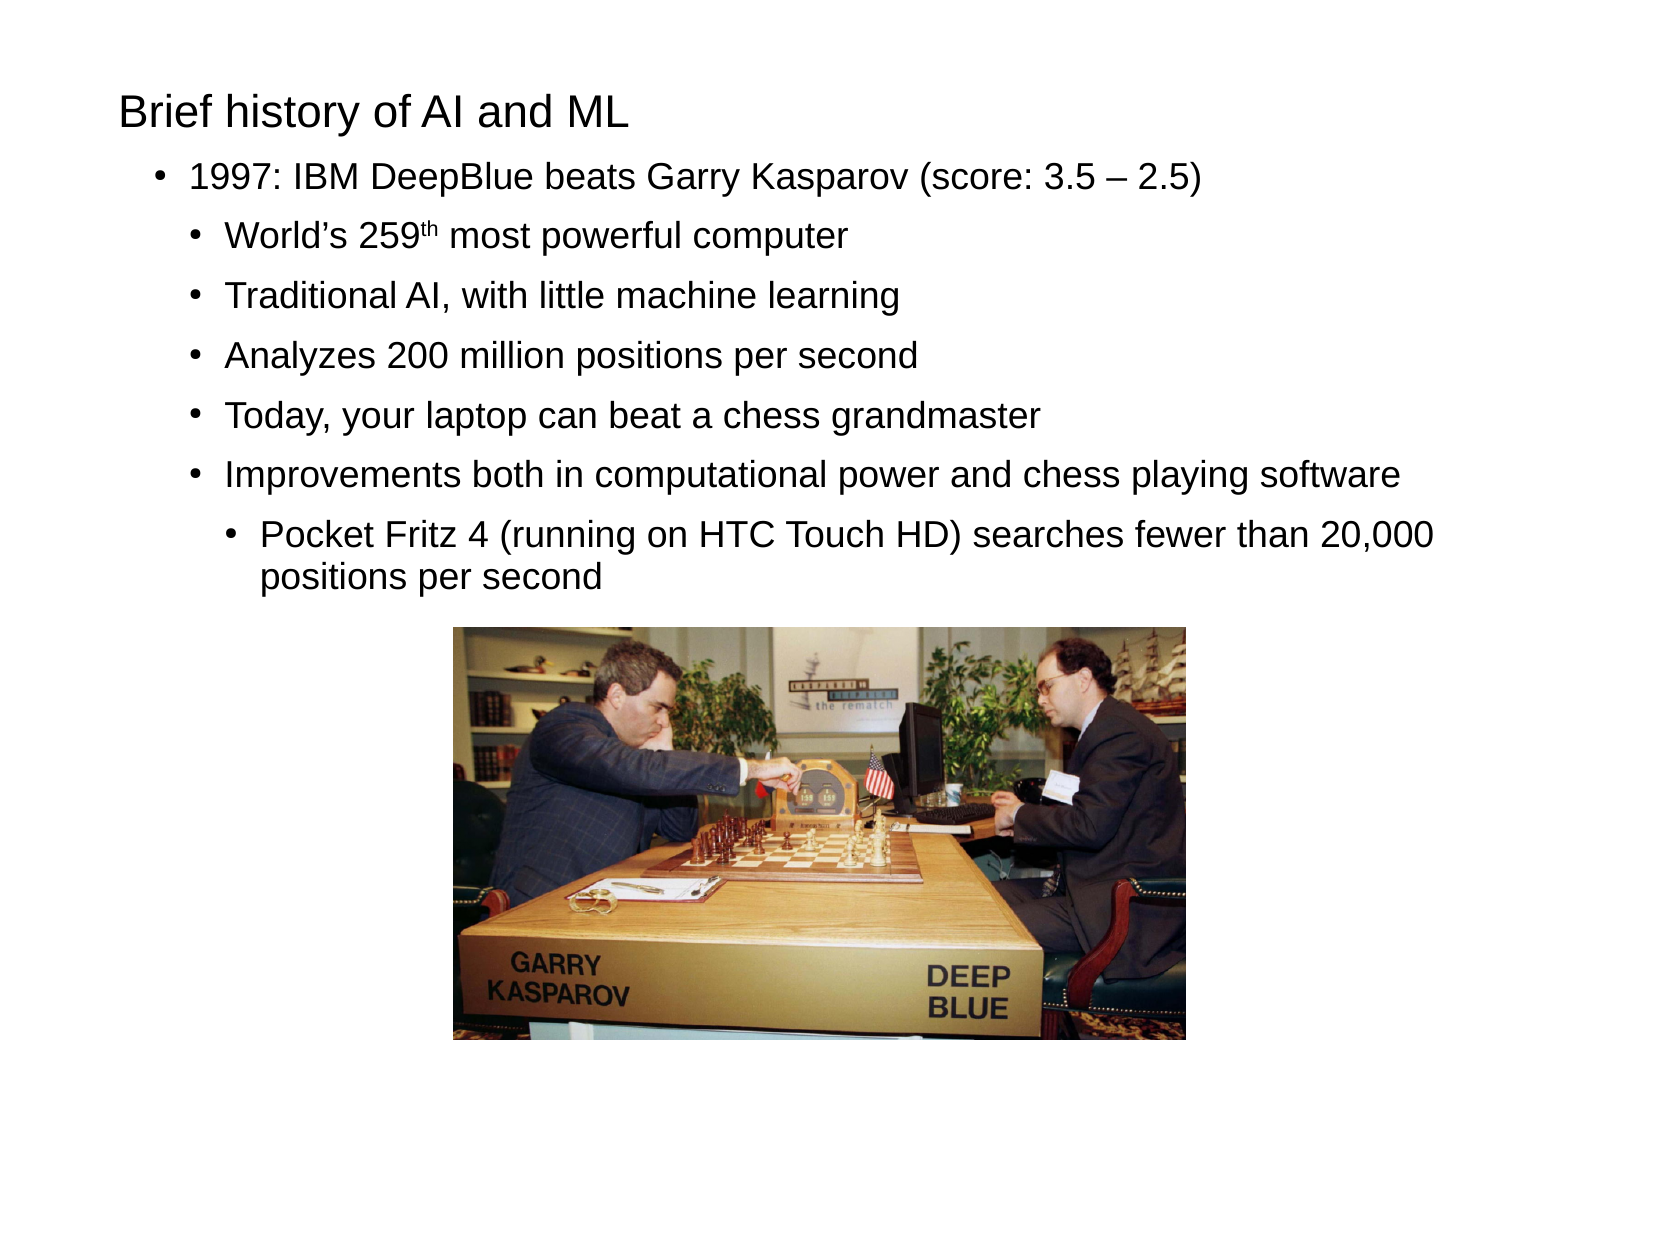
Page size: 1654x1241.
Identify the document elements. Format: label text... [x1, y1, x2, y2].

picture [453, 627, 1186, 1040]
subtitle Brief history of AI and ML 1997: IBM DeepBlue beats Garry Kasparov (score: 3.5 – 2.5) World’s 259th most powerful computer Traditional AI, with little machine learning Analyzes 200 million positions per second Today, your laptop can beat a chess grandmaster Improvements both in computational power and chess playing software Pocket Fritz 4 (running on HTC Touch HD) searches fewer than 20,000 positions per second [82, 86, 1516, 1051]
